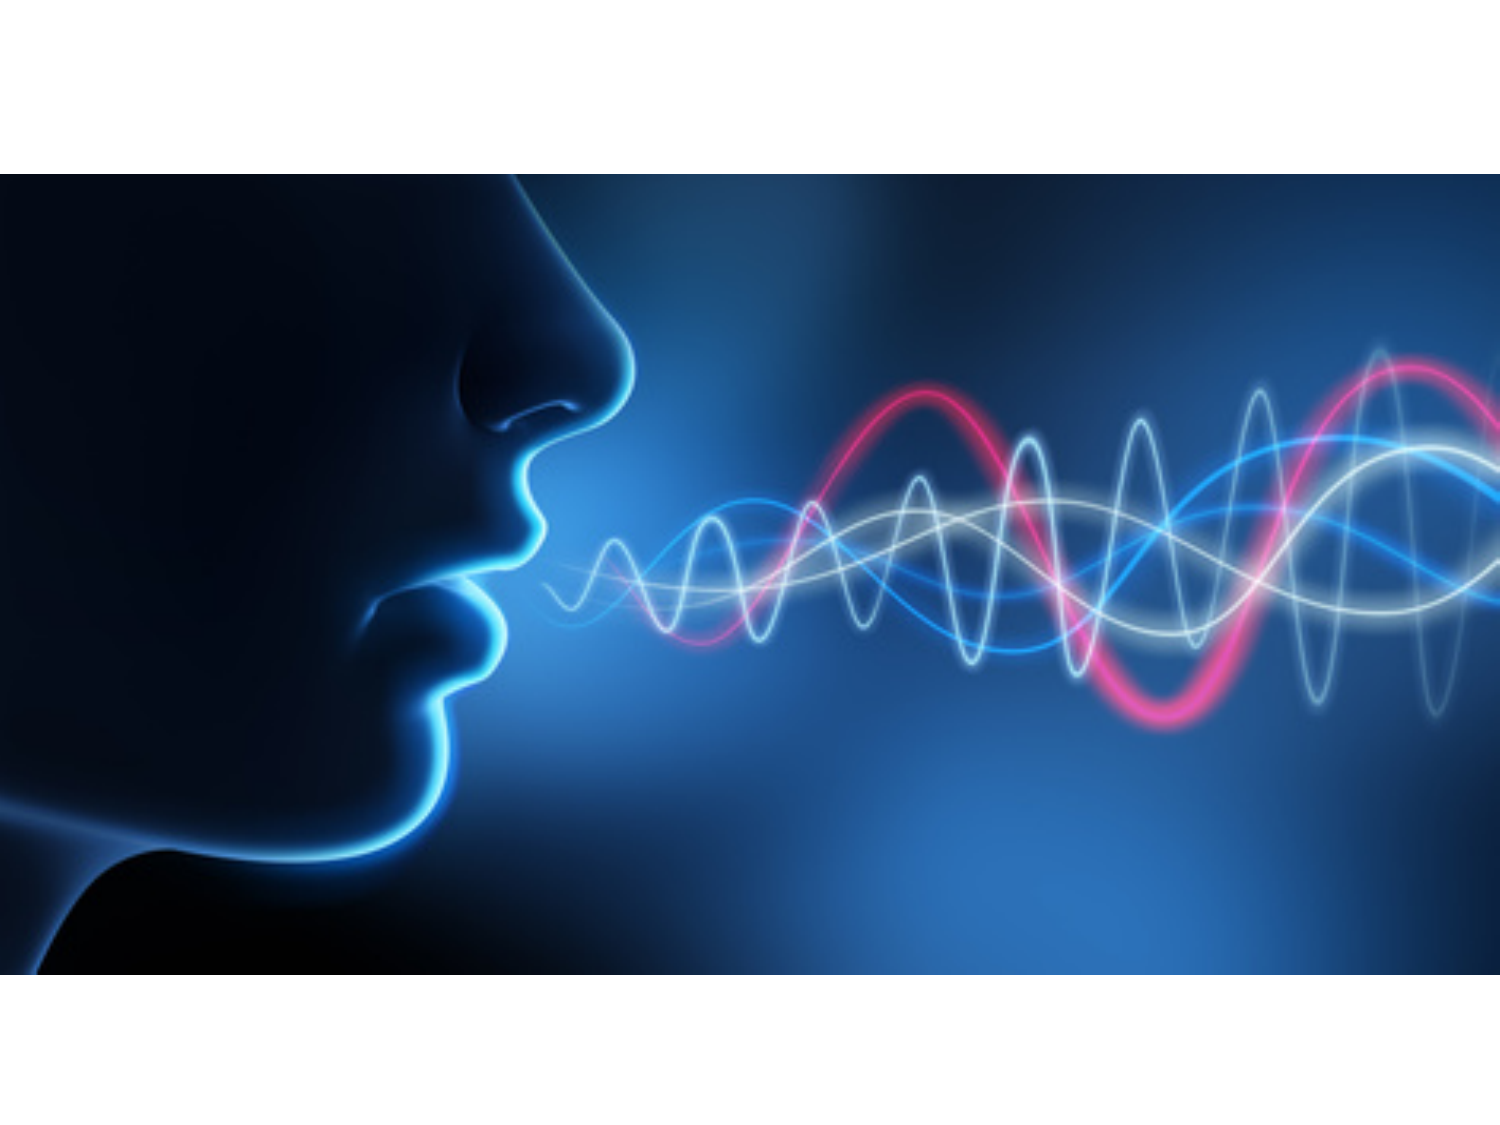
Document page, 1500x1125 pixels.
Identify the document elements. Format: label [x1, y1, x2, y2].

picture [0, 174, 1500, 975]
